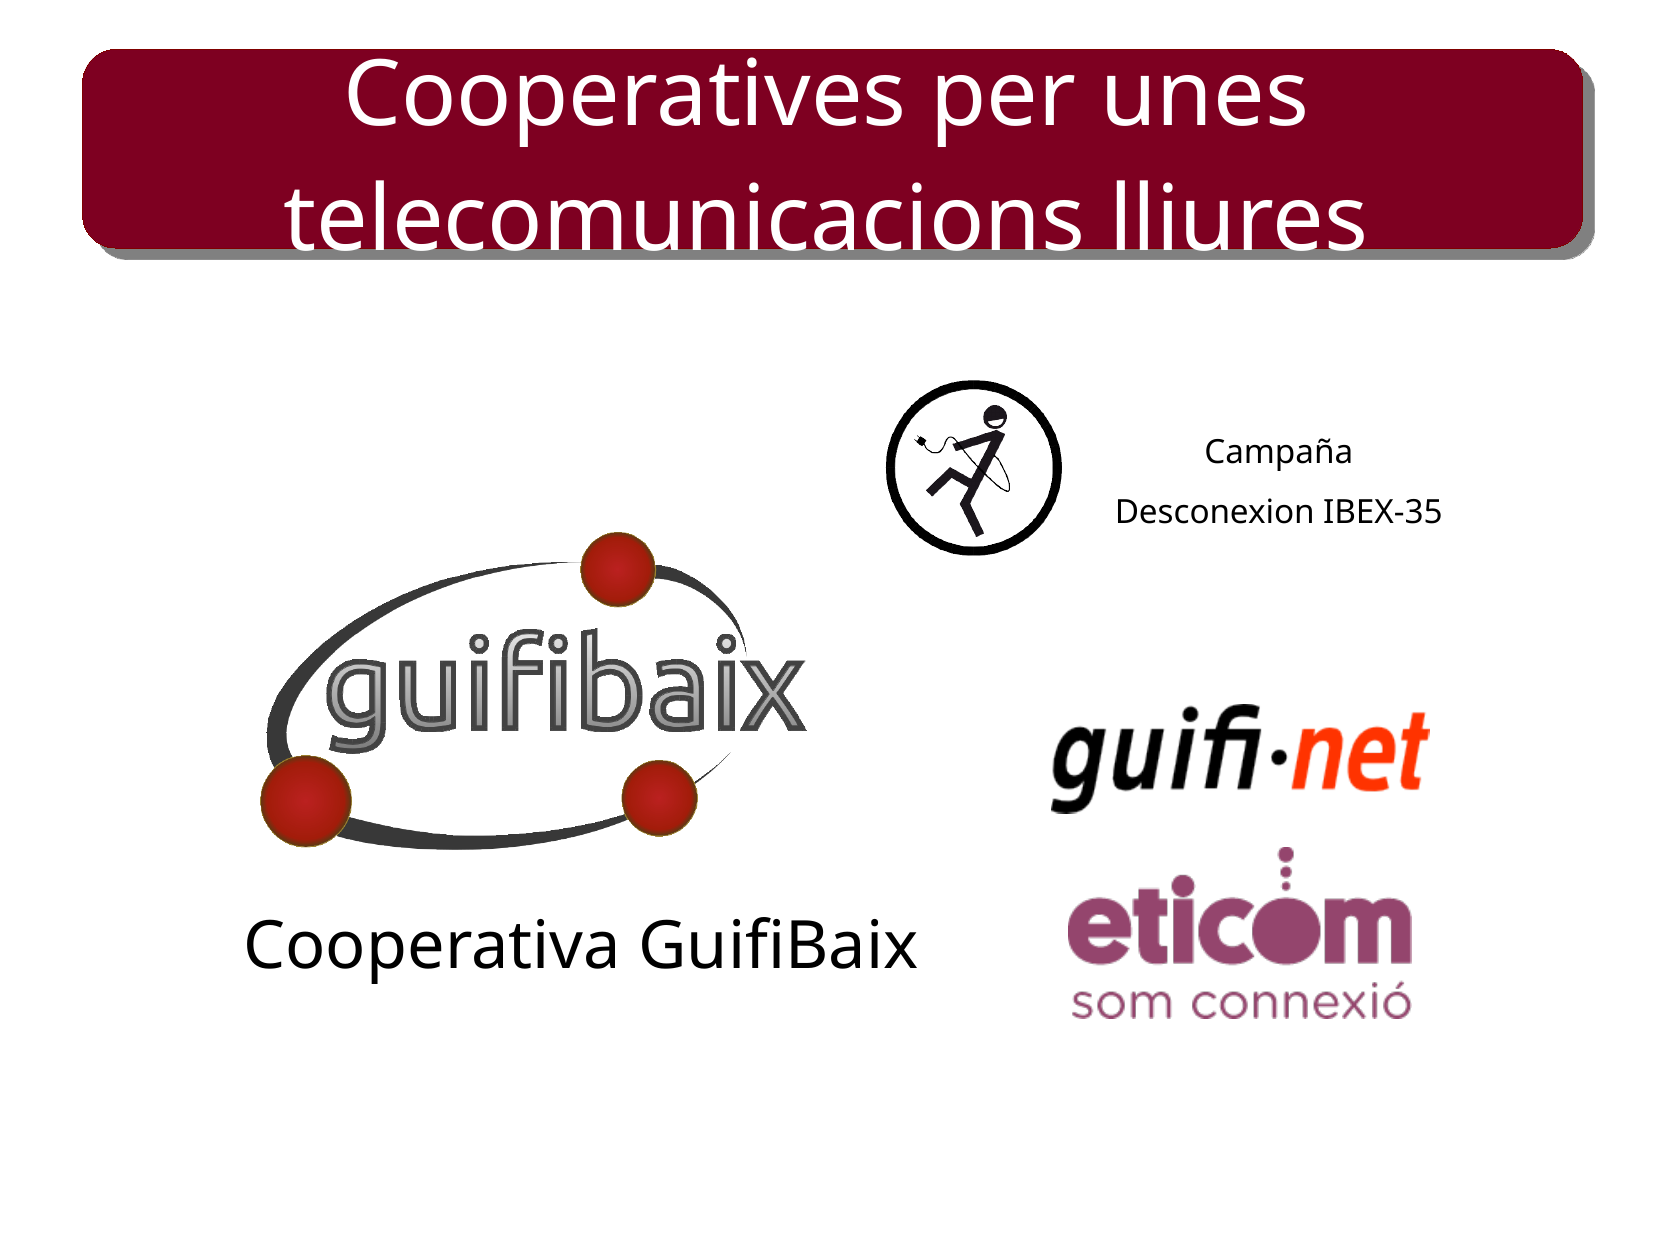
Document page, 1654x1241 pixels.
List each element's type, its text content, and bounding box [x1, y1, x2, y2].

picture [218, 519, 857, 863]
picture [874, 368, 1073, 567]
list Cooperativa GuifiBaix [212, 897, 951, 1016]
picture [1068, 847, 1412, 1019]
picture [1051, 704, 1430, 814]
list Campaña Desconexion IBEX-35 [1036, 427, 1522, 535]
title Cooperatives per unes telecomunicacions lliures [82, 49, 1571, 257]
